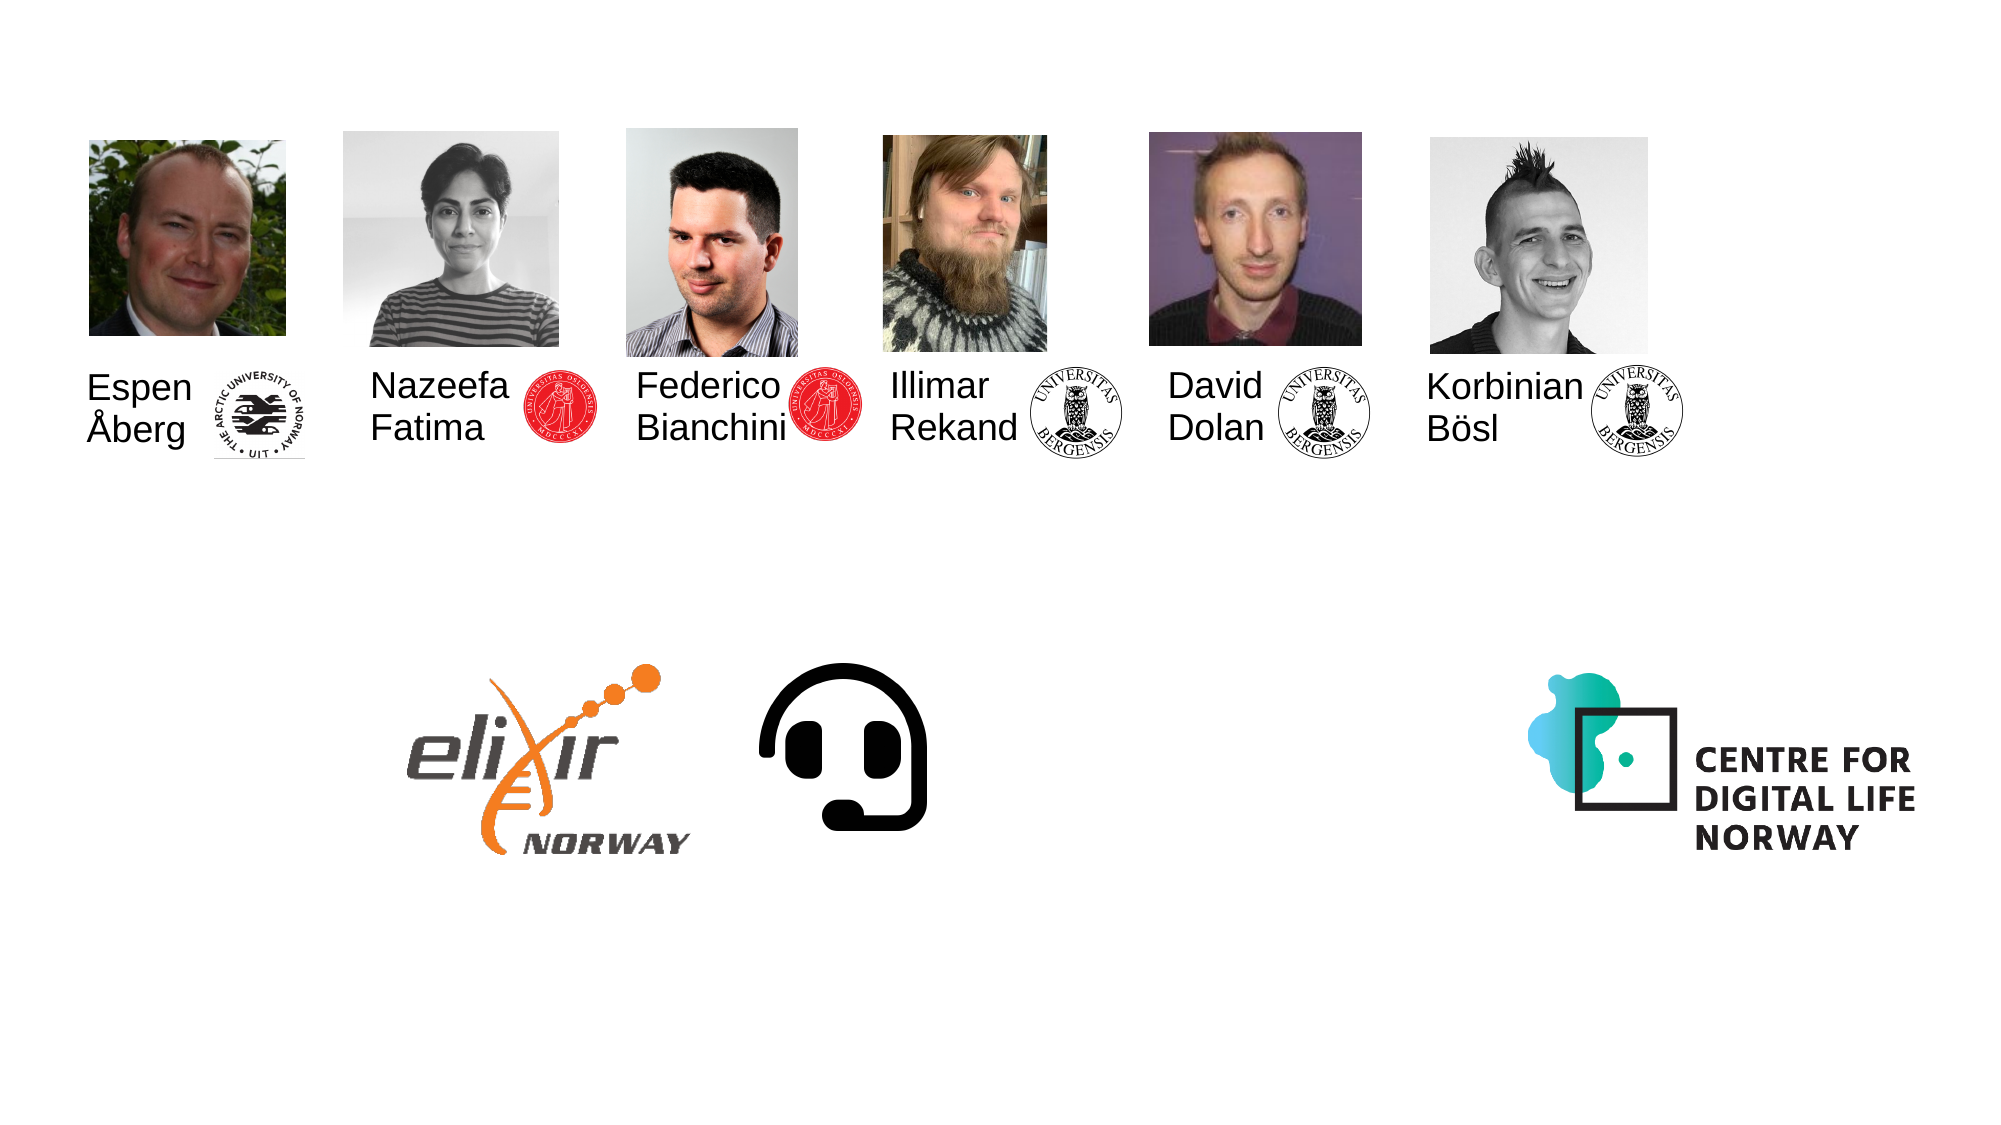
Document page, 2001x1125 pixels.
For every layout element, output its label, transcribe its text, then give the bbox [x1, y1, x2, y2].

text_box Espen Åberg [71, 359, 309, 501]
picture [1528, 673, 1920, 856]
picture [213, 371, 305, 459]
picture [407, 664, 691, 855]
text_box Illimar Rekand [875, 356, 1112, 498]
picture [1149, 132, 1391, 478]
text_box Nazeefa Fatima [355, 356, 592, 498]
picture [1430, 137, 1704, 476]
picture [592, 370, 599, 444]
picture [626, 128, 798, 357]
picture [343, 131, 559, 347]
text_box David Dolan [1152, 356, 1389, 498]
picture [785, 367, 864, 441]
text_box Korbinian Bösl [1411, 358, 1648, 500]
picture [759, 663, 927, 831]
picture [89, 140, 286, 336]
picture [882, 135, 1143, 478]
text_box Federico Bianchini [621, 356, 858, 498]
